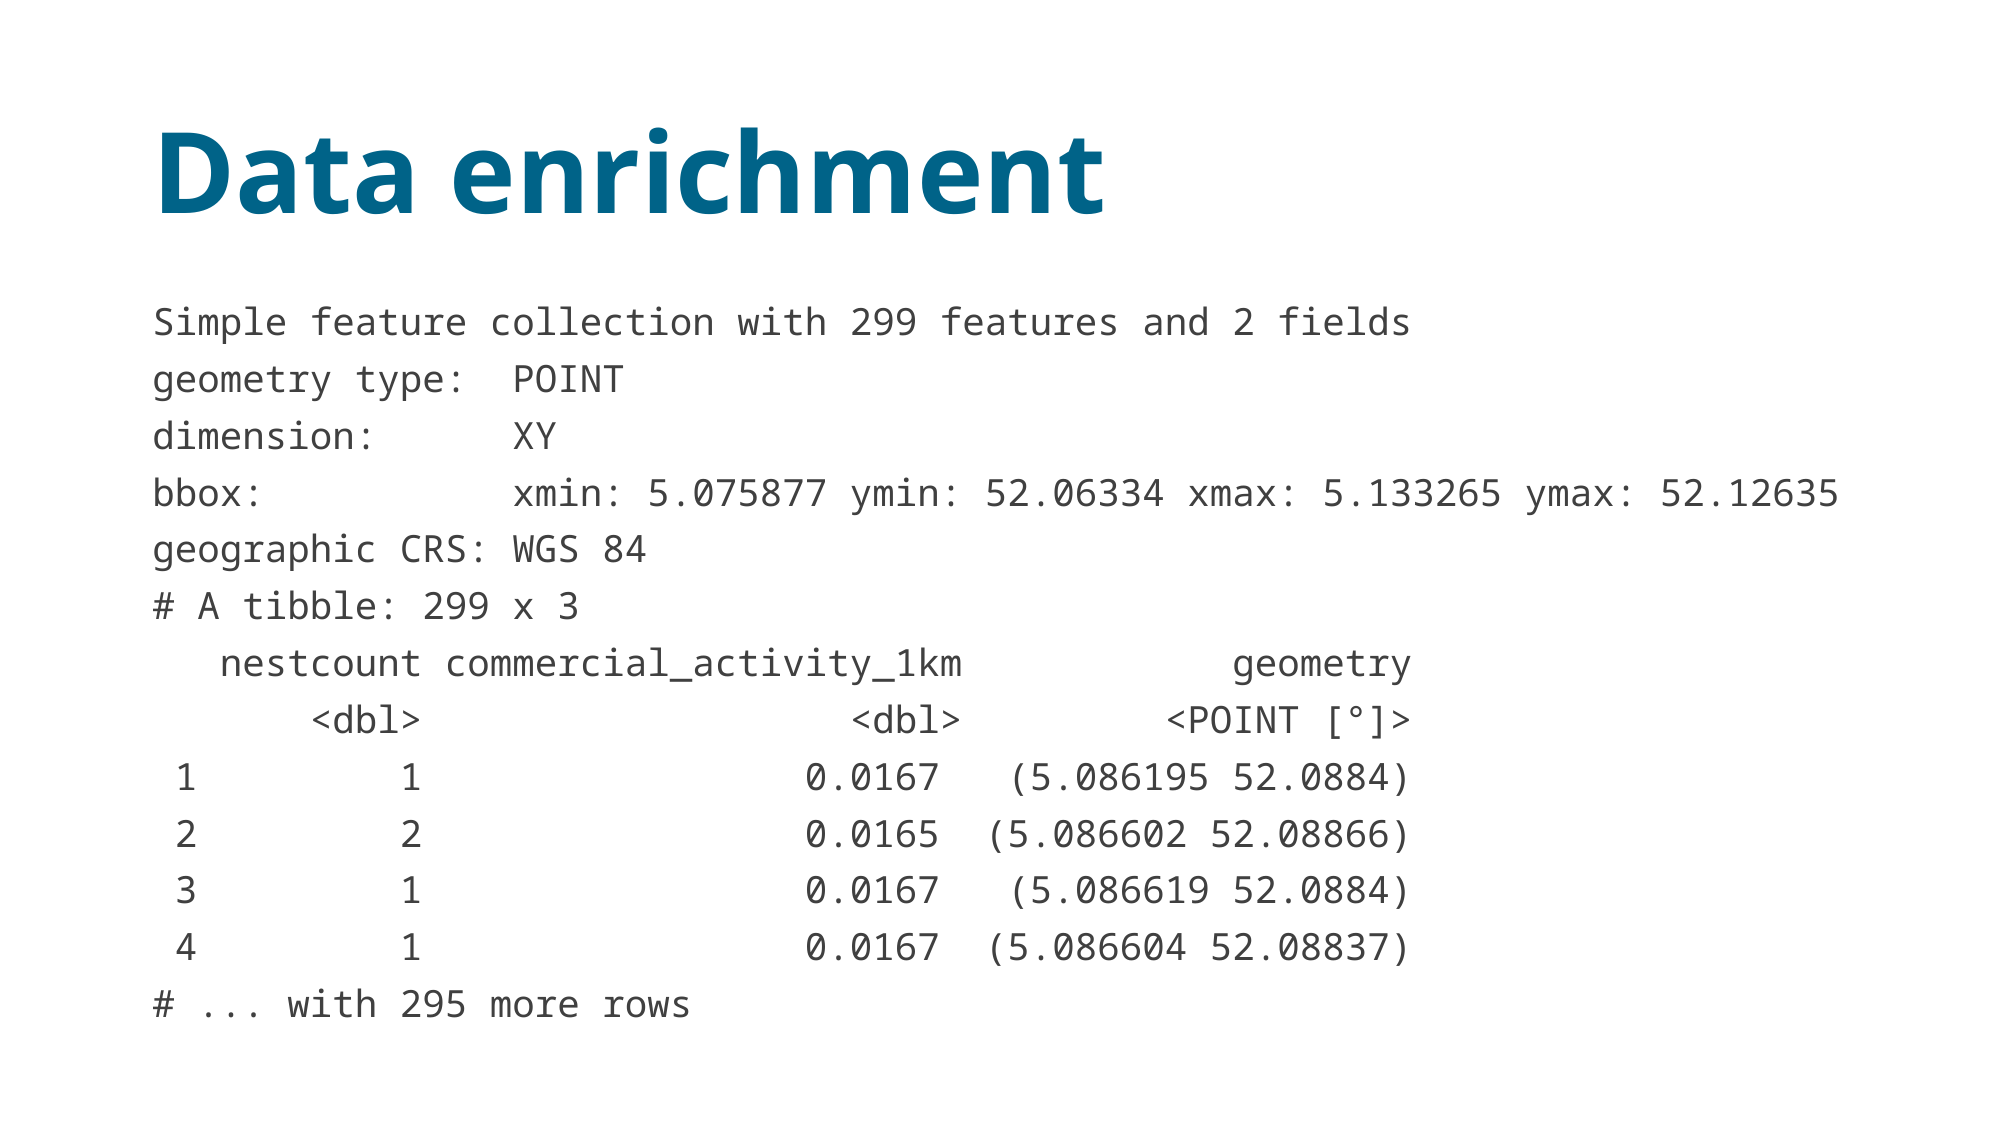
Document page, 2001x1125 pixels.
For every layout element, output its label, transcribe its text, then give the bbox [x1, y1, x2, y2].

list Simple feature collection with 299 features and 2 fields geometry type: POINT dimension: XY bbox: xmin: 5.075877 ymin: 52.06334 xmax: 5.133265 ymax: 52.12635 geographic CRS: WGS 84 # A tibble: 299 x 3 nestcount commercial_activity_1km geometry <dbl> <dbl> <POINT [°]> 1 1 0.0167 (5.086195 52.0884) 2 2 0.0165 (5.086602 52.08866) 3 1 0.0167 (5.086619 52.0884) 4 1 0.0167 (5.086604 52.08837) # ... with 295 more rows [137, 299, 1863, 1066]
title Data enrichment [137, 59, 1863, 278]
